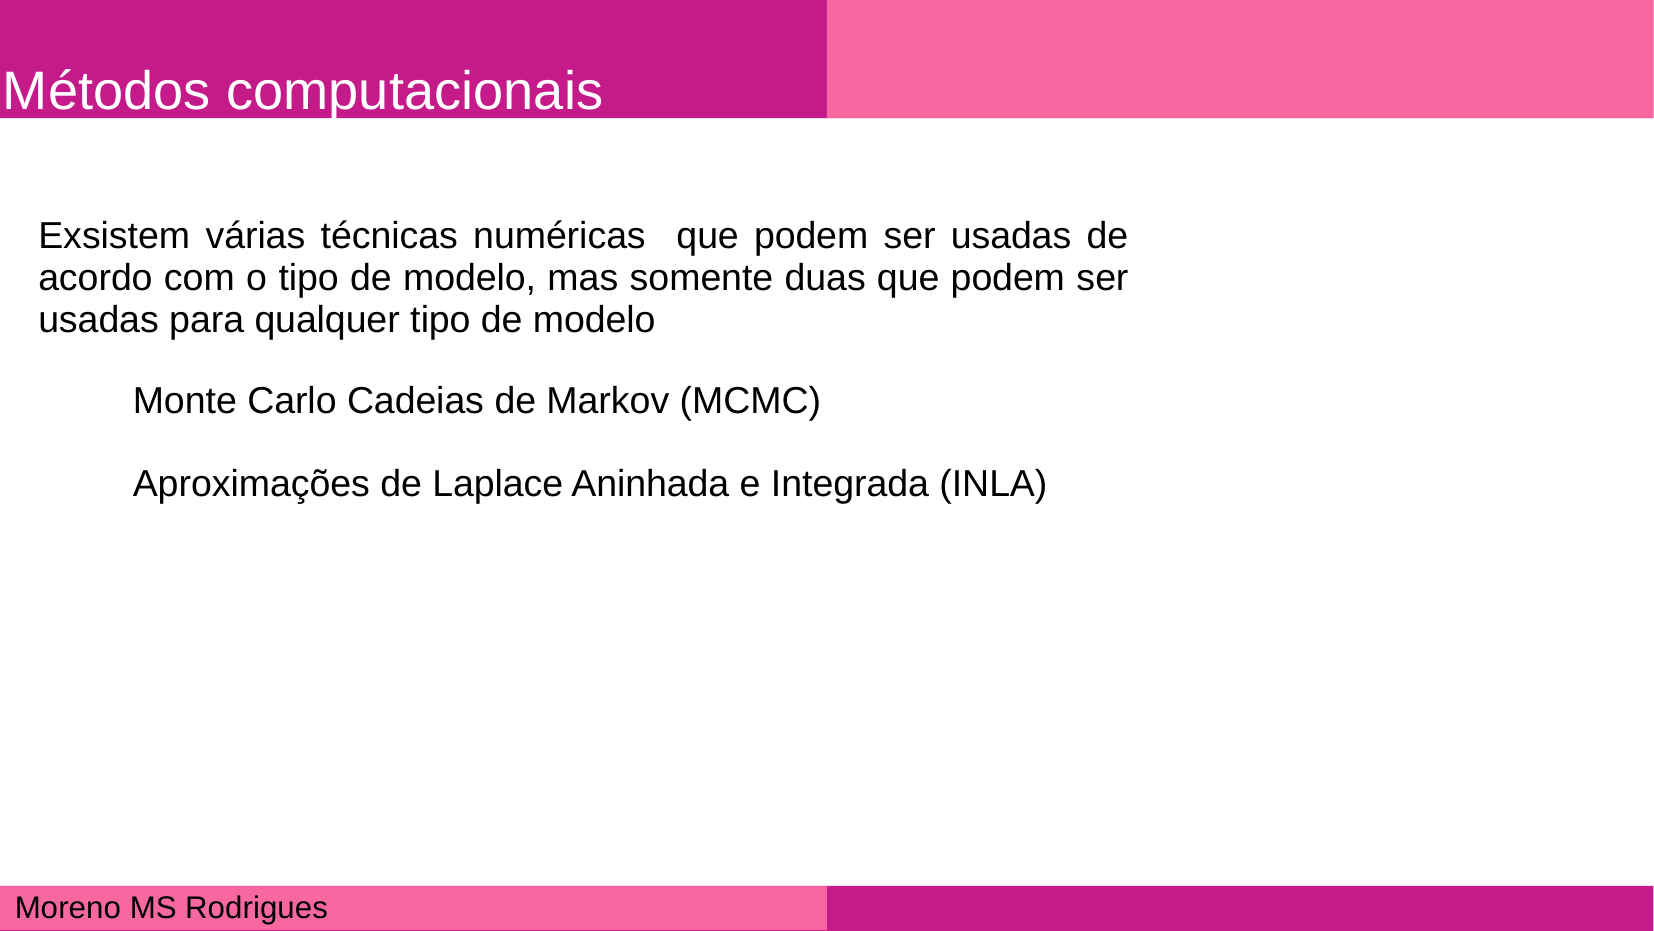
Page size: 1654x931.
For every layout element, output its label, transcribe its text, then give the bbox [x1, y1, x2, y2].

text_box Métodos computacionais [0, 53, 827, 190]
text_box Exsistem várias técnicas numéricas que podem ser usadas de acordo com o tipo de modelo, mas somente duas que podem ser usadas para qualquer tipo de modelo [23, 206, 1205, 348]
text_box [0, 0, 1654, 119]
text_box Moreno MS Rodrigues [0, 882, 404, 931]
text_box Monte Carlo Cadeias de Markov (MCMC) [118, 372, 1300, 429]
text_box [404, 885, 1654, 931]
text_box Aproximações de Laplace Aninhada e Integrada (INLA) [118, 454, 1300, 512]
